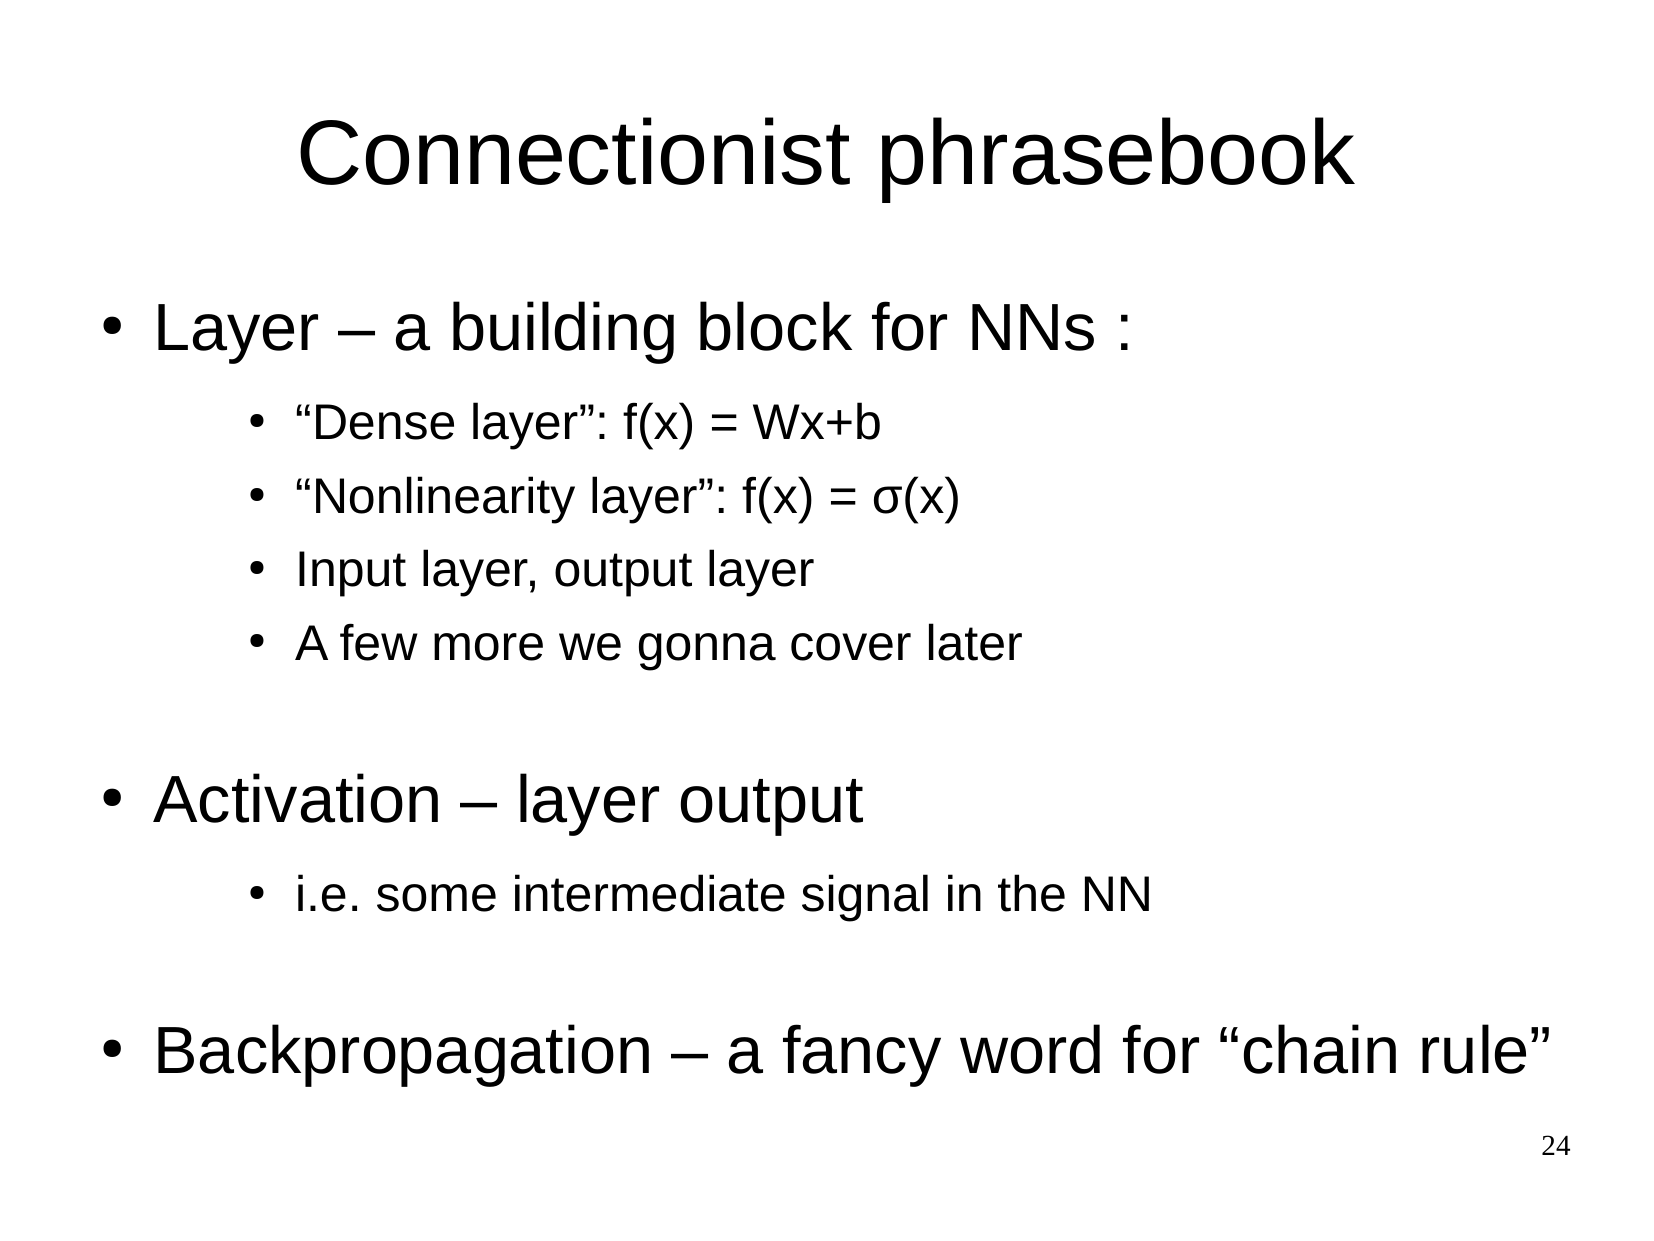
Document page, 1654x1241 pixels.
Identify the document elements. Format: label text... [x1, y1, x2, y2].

list Layer – a building block for NNs : “Dense layer”: f(x) = Wx+b “Nonlinearity layer”: f(x) = σ(x) Input layer, output layer A few more we gonna cover later Activation – layer output i.e. some intermediate signal in the NN Backpropagation – a fancy word for “chain rule” [82, 290, 1571, 1096]
title Connectionist phrasebook [82, 49, 1571, 257]
